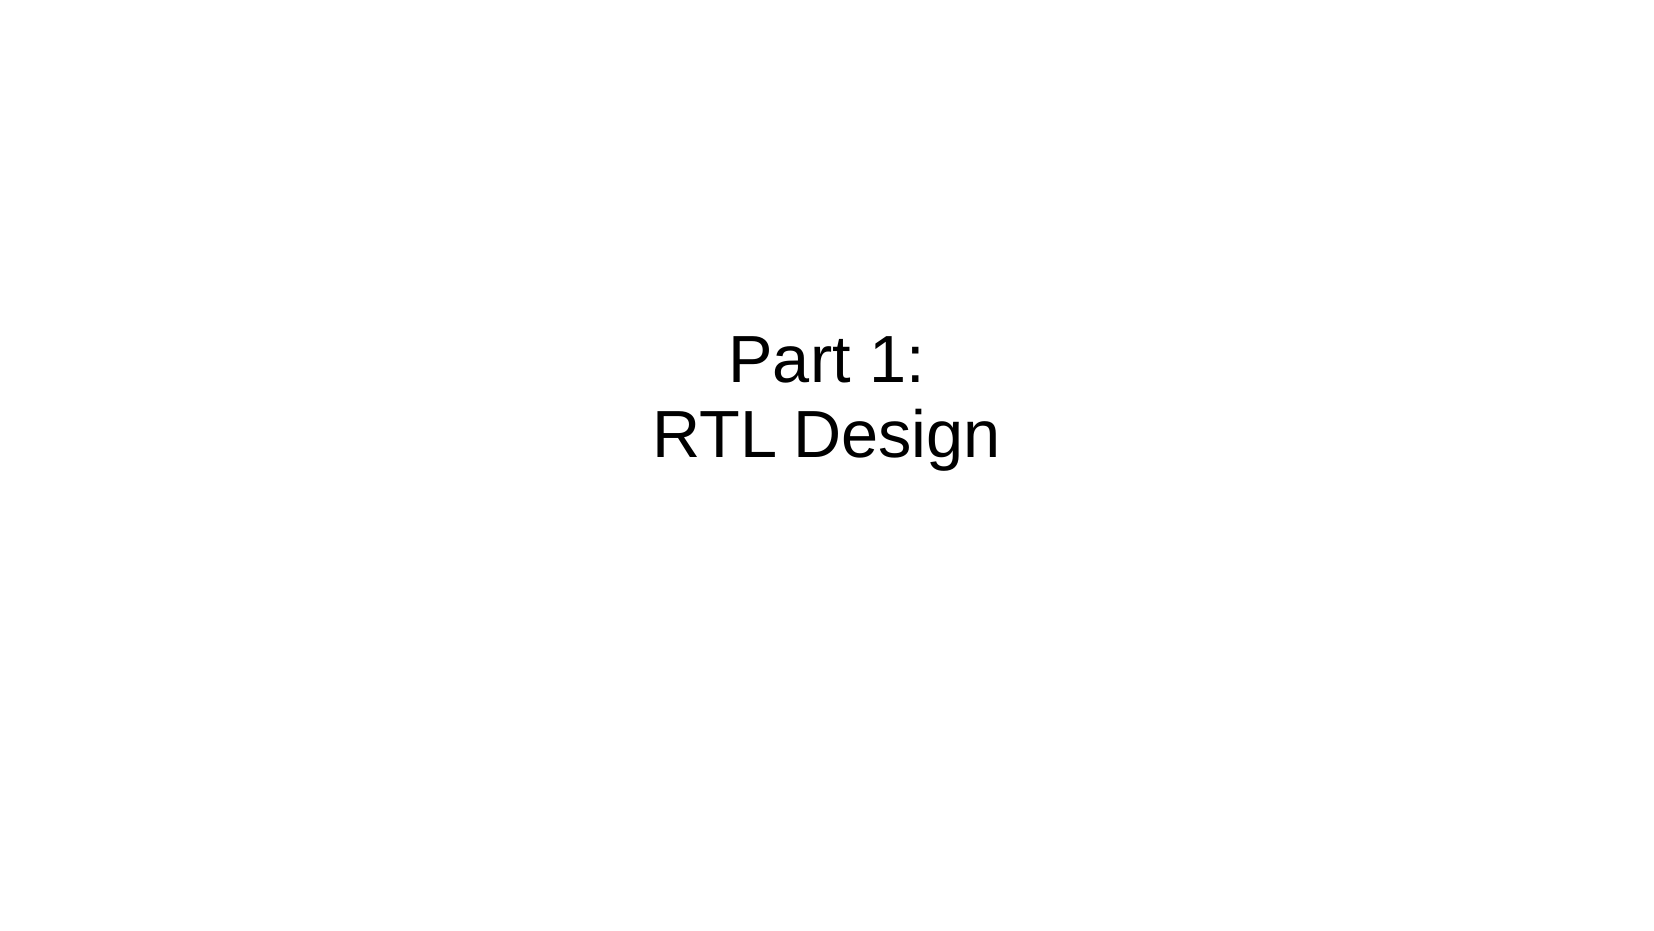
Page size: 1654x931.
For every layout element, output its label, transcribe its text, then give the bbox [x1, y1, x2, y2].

subtitle Part 1: RTL Design [82, 37, 1571, 757]
